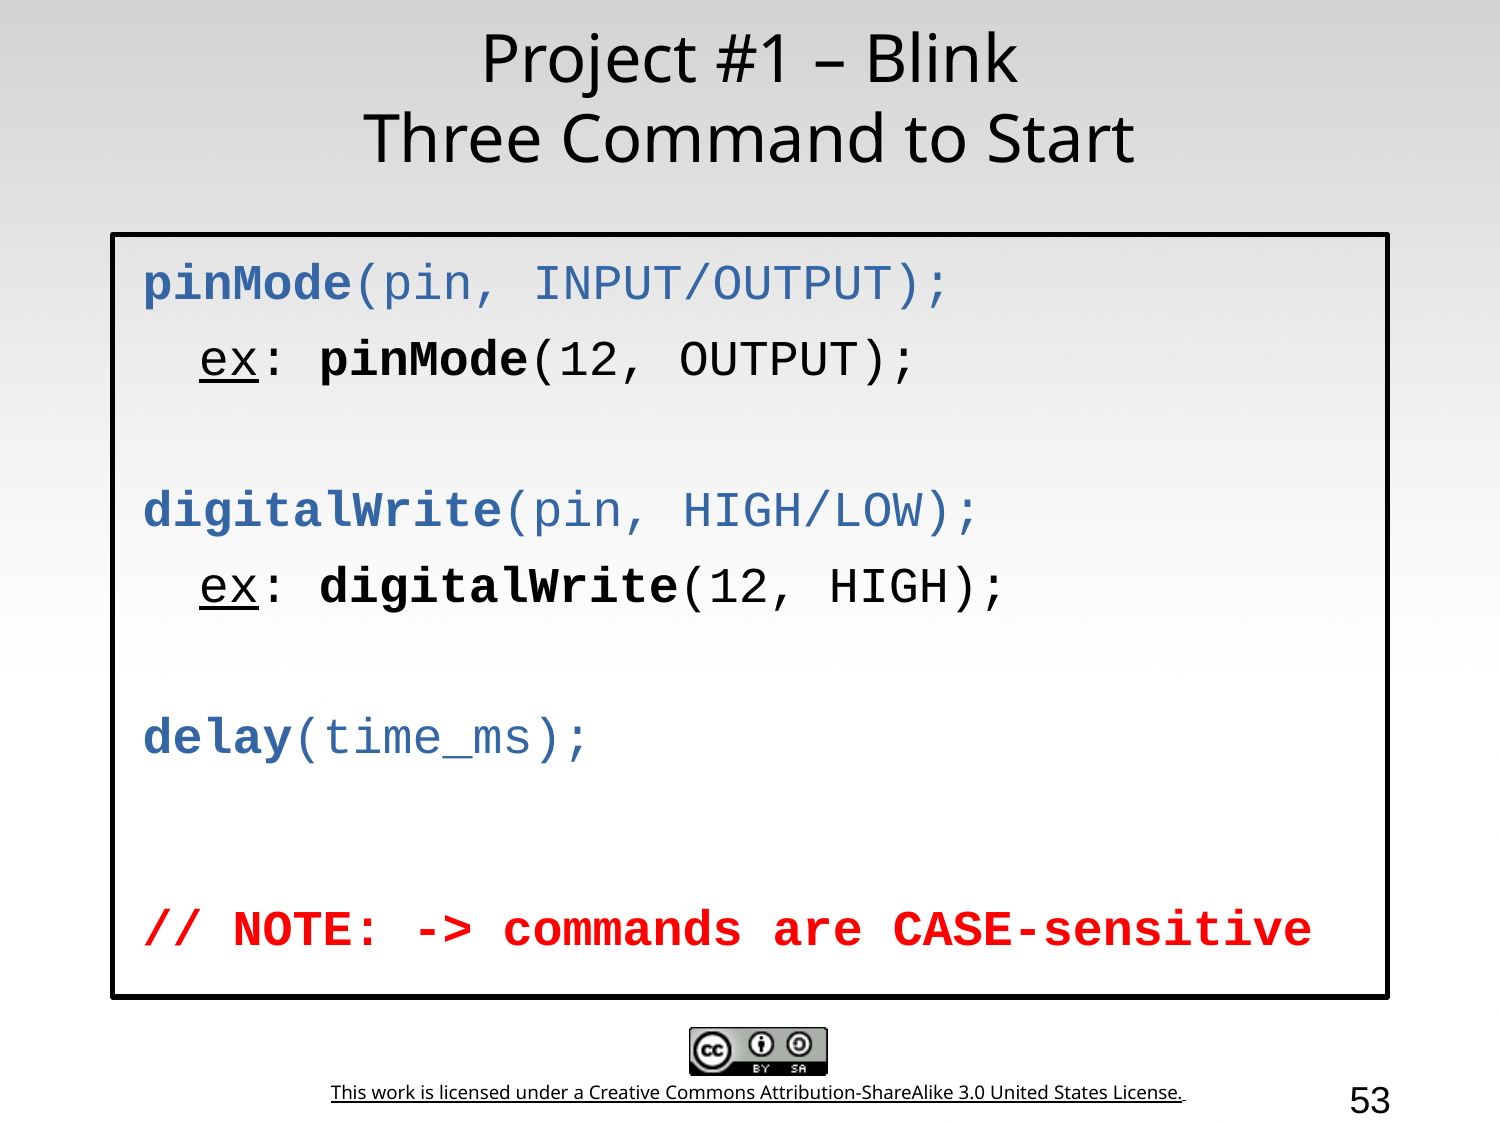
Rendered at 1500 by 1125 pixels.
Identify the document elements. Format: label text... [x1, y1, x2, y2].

title Project #1 – Blink Three Command to Start [112, 2, 1388, 190]
list pinMode(pin, INPUT/OUTPUT); ex: pinMode(12, OUTPUT); digitalWrite(pin, HIGH/LOW); ex: digitalWrite(12, HIGH); delay(time_ms); // NOTE: -> commands are CASE-sensitive [112, 234, 1388, 998]
picture [0, 0, 1500, 1125]
